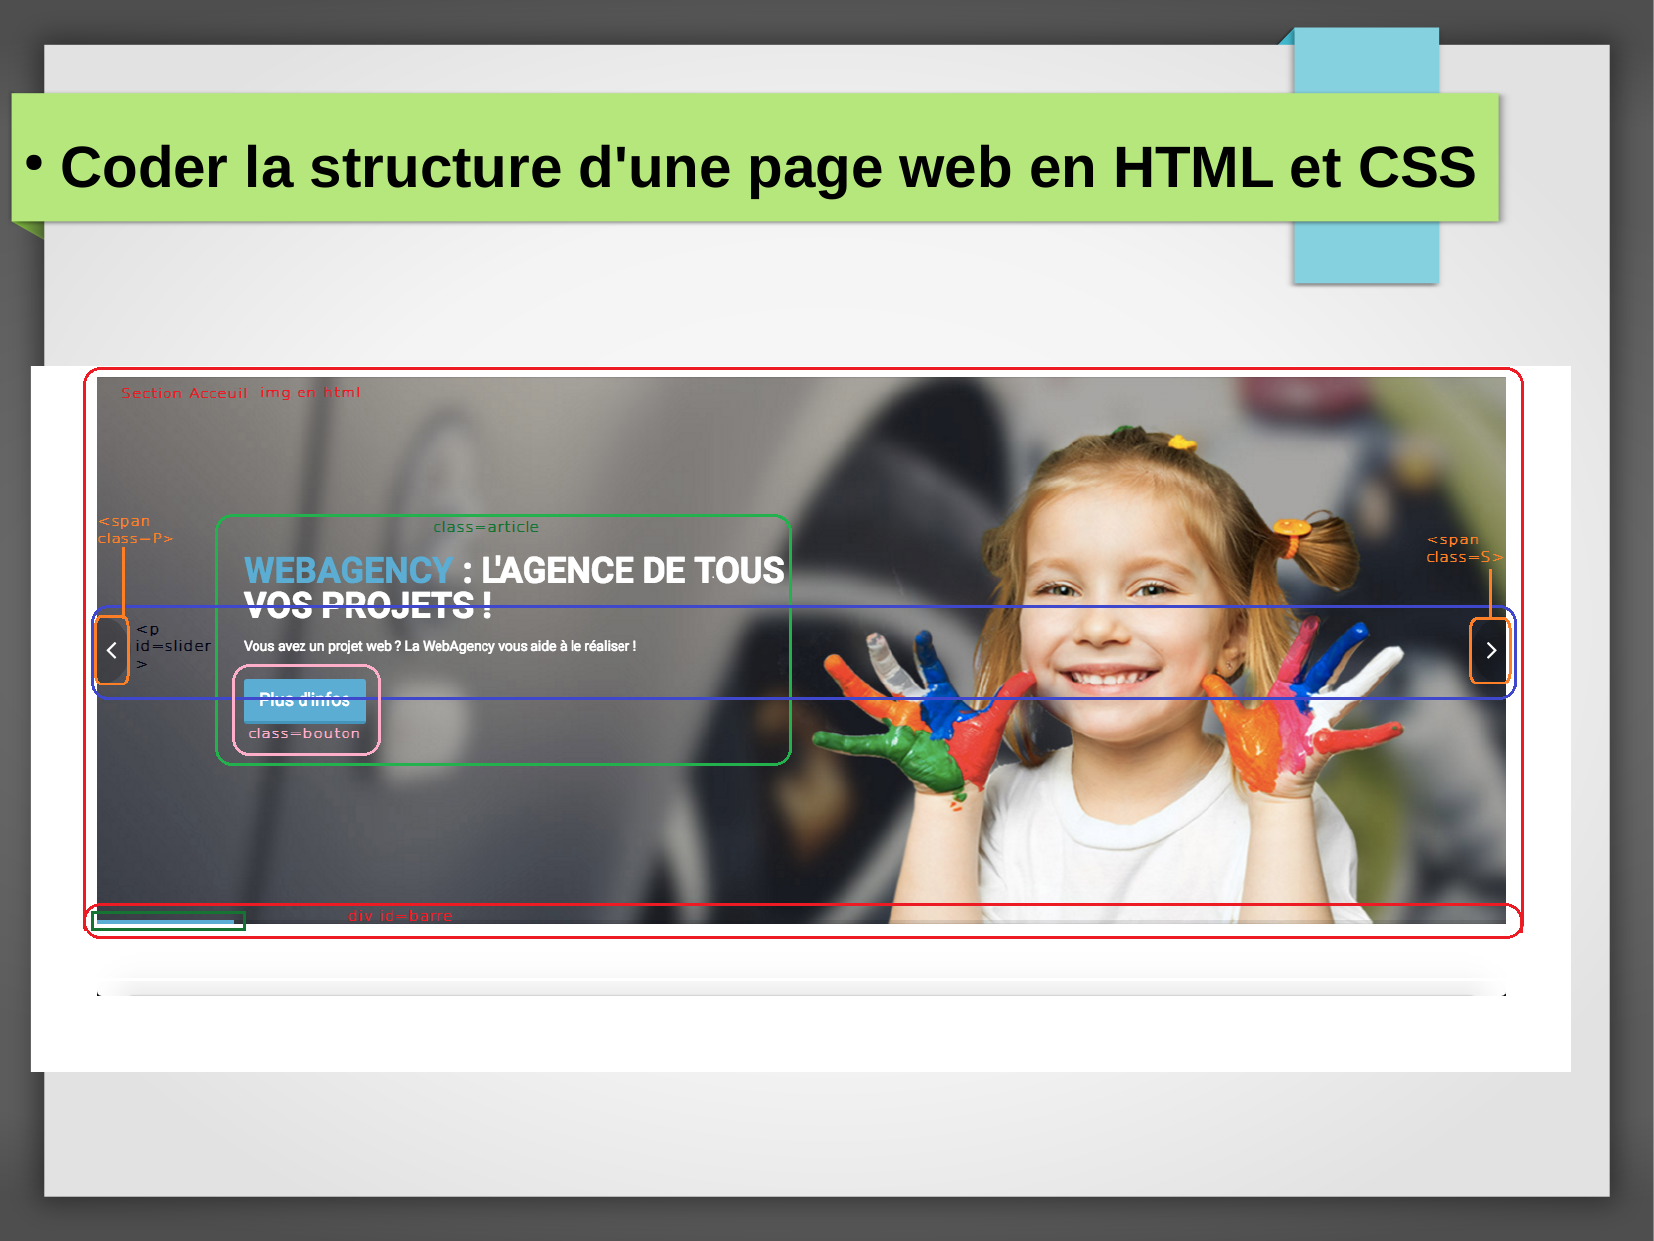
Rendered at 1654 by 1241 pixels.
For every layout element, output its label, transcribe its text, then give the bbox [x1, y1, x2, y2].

picture [30, 366, 1571, 1072]
title Coder la structure d'une page web en HTML et CSS [23, 97, 1489, 231]
